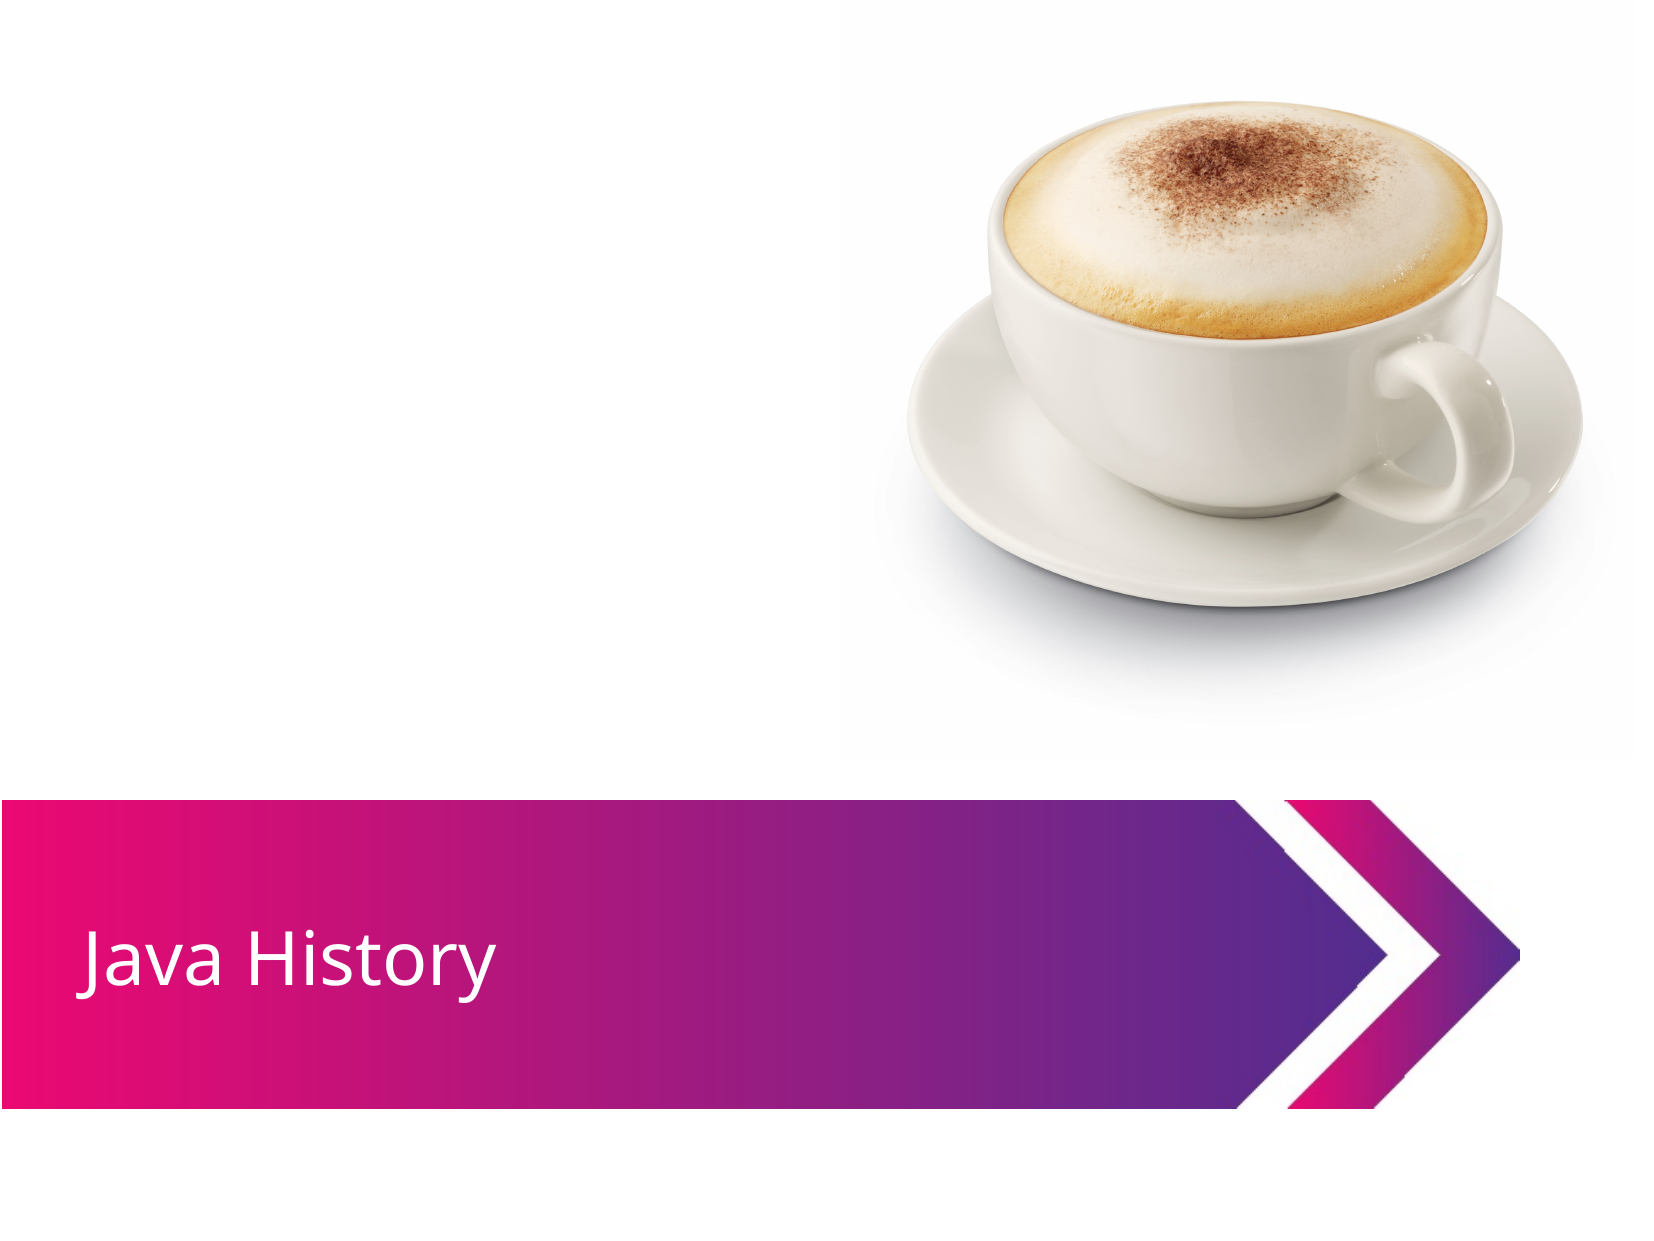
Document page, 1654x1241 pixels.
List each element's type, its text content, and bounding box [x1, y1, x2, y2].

picture [2, 800, 1520, 1109]
picture [840, 0, 1636, 758]
title Java History [82, 852, 1396, 1060]
